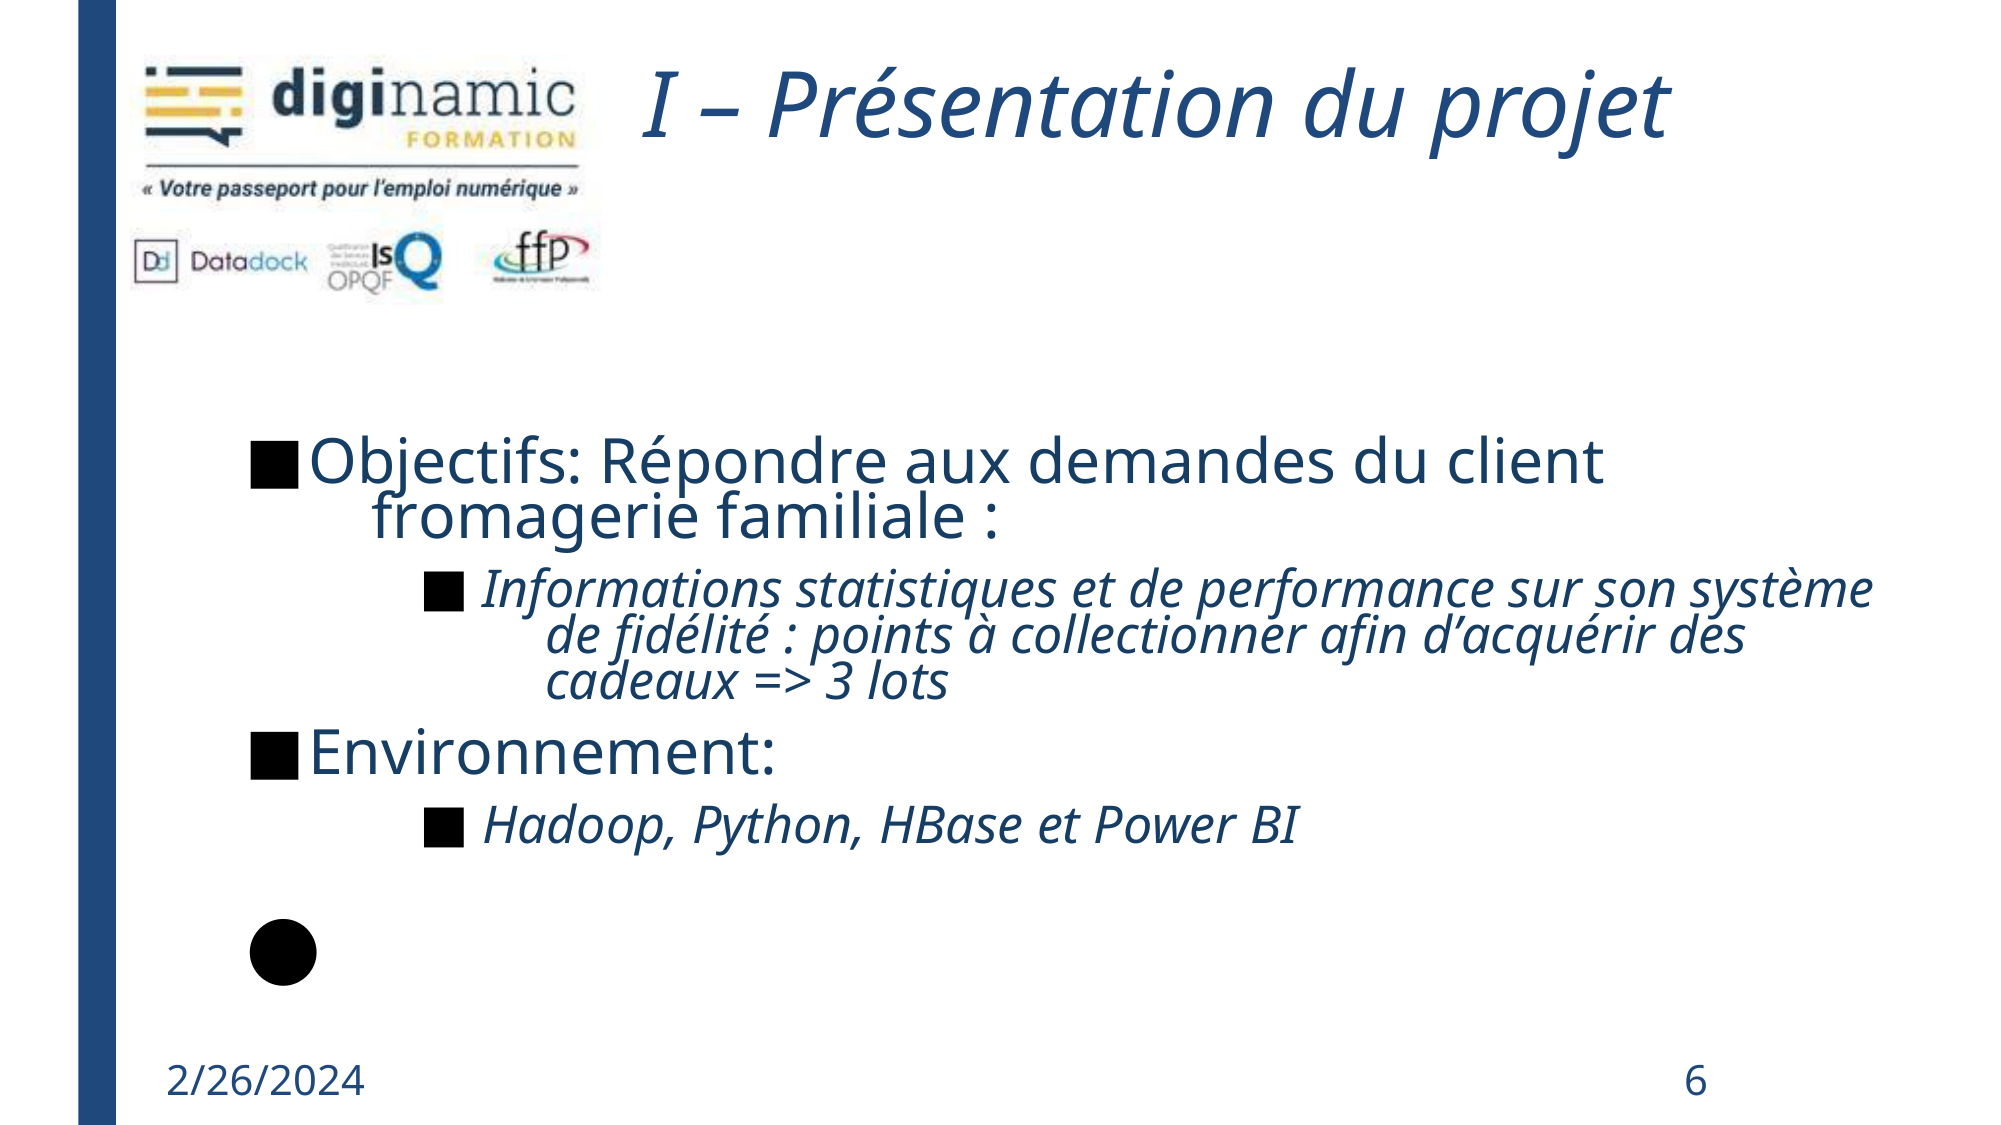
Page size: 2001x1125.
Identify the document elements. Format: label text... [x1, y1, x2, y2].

text_box [1669, 1043, 1931, 1110]
list Objectifs: Répondre aux demandes du client fromagerie familiale : Informations statistiques et de performance sur son système de fidélité : points à collectionner afin d’acquérir des cadeaux => 3 lots Environnement: Hadoop, Python, HBase et Power BI [230, 431, 1894, 1125]
text_box 2/26/2024 [151, 1043, 389, 1110]
title I – Présentation du projet [516, 51, 1801, 181]
